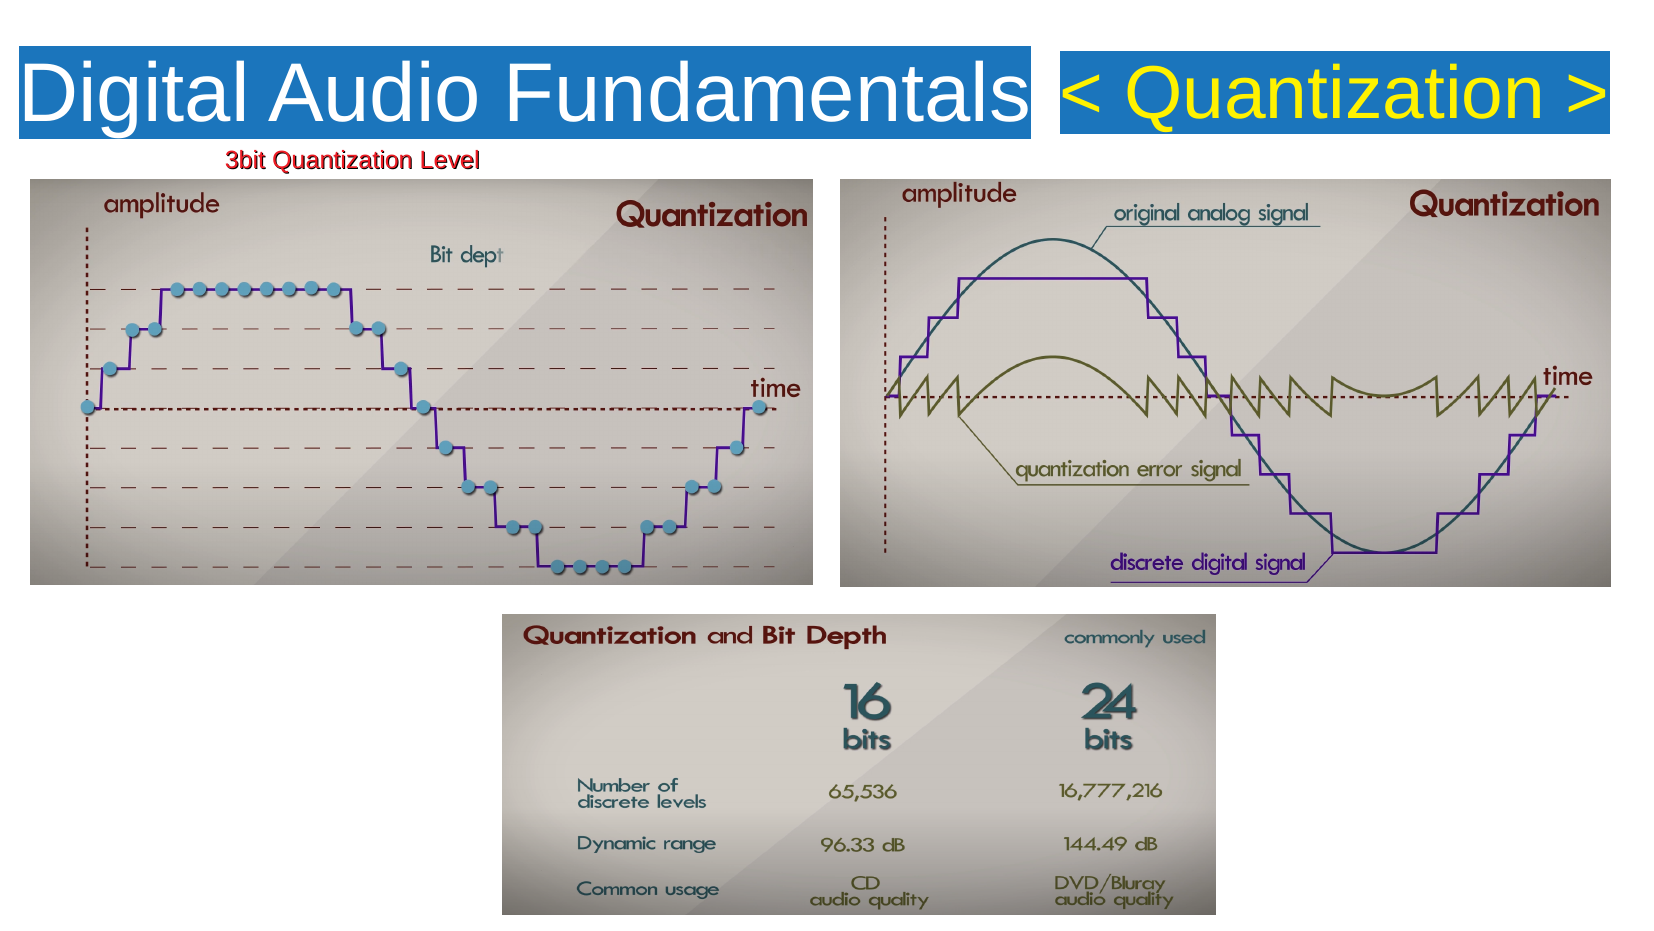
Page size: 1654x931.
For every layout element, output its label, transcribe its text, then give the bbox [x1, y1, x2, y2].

title < Quantization > [1035, 8, 1636, 177]
text_box 3bit Quantization Level [210, 138, 621, 196]
picture [840, 179, 1611, 587]
picture [502, 614, 1216, 916]
picture [30, 179, 813, 586]
title Digital Audio Fundamentals [15, 15, 1035, 171]
